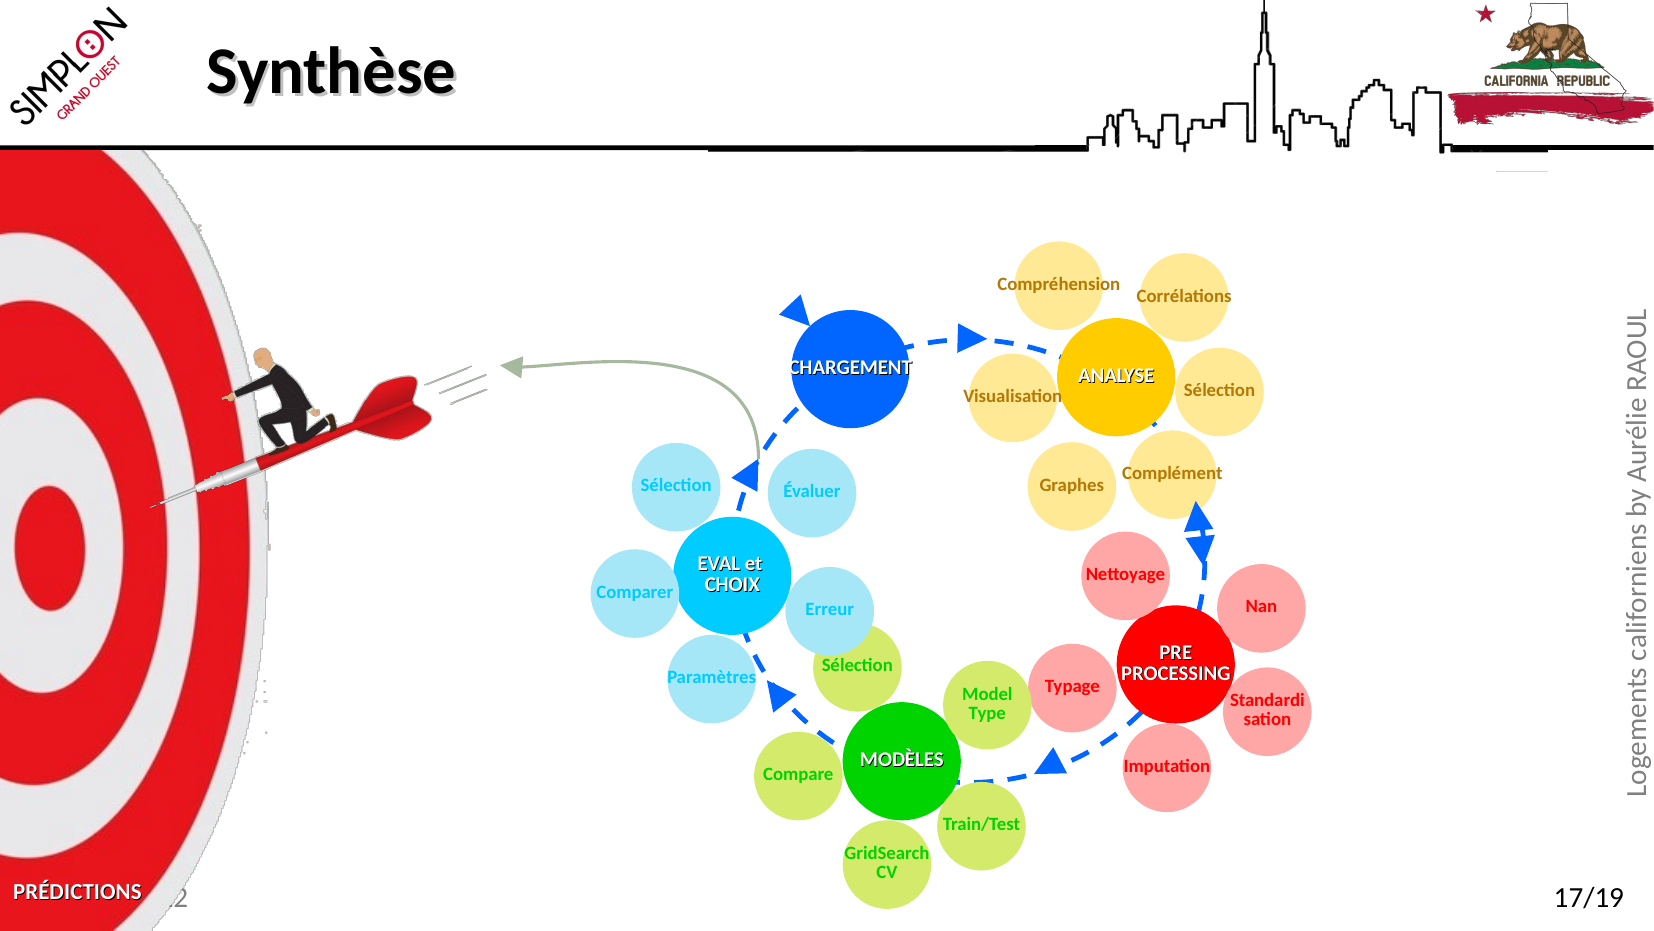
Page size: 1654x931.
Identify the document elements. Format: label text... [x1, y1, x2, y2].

text_box Complément [1127, 430, 1217, 519]
text_box Compare [754, 731, 843, 821]
text_box Standardi sation [1222, 667, 1312, 757]
text_box Paramètres [667, 634, 756, 724]
text_box Nan [1217, 564, 1306, 653]
text_box EVAL et CHOIX [673, 516, 792, 635]
text_box [778, 294, 811, 327]
text_box Sélection [813, 625, 902, 712]
text_box Évaluer [767, 448, 857, 538]
text_box ANALYSE [1057, 318, 1176, 437]
text_box Typage [1028, 643, 1117, 733]
text_box Imputation [1122, 723, 1212, 813]
picture [2, 2, 147, 145]
text_box MODÈLES [842, 702, 961, 821]
text_box Comparer [590, 549, 680, 638]
text_box Train/Test [937, 781, 1026, 871]
text_box Graphes [1027, 442, 1117, 531]
text_box Visualisation [968, 353, 1058, 443]
text_box Nettoyage [1081, 531, 1170, 621]
text_box CHARGEMENT [791, 310, 910, 429]
title Synthèse [206, 24, 1447, 129]
picture [708, 0, 1654, 172]
text_box Compréhension [1014, 241, 1103, 331]
text_box Erreur [785, 566, 875, 656]
text_box [731, 323, 1215, 783]
text_box Sélection [1175, 347, 1264, 437]
text_box PRE PROCESSING [1116, 605, 1235, 724]
text_box [745, 605, 869, 749]
picture [0, 150, 504, 931]
text_box Sélection [631, 442, 721, 532]
text_box Corrélations [1139, 253, 1229, 342]
text_box PRÉDICTIONS [0, 875, 184, 931]
text_box Model Type [943, 660, 1032, 750]
text_box GridSearch CV [842, 820, 932, 909]
